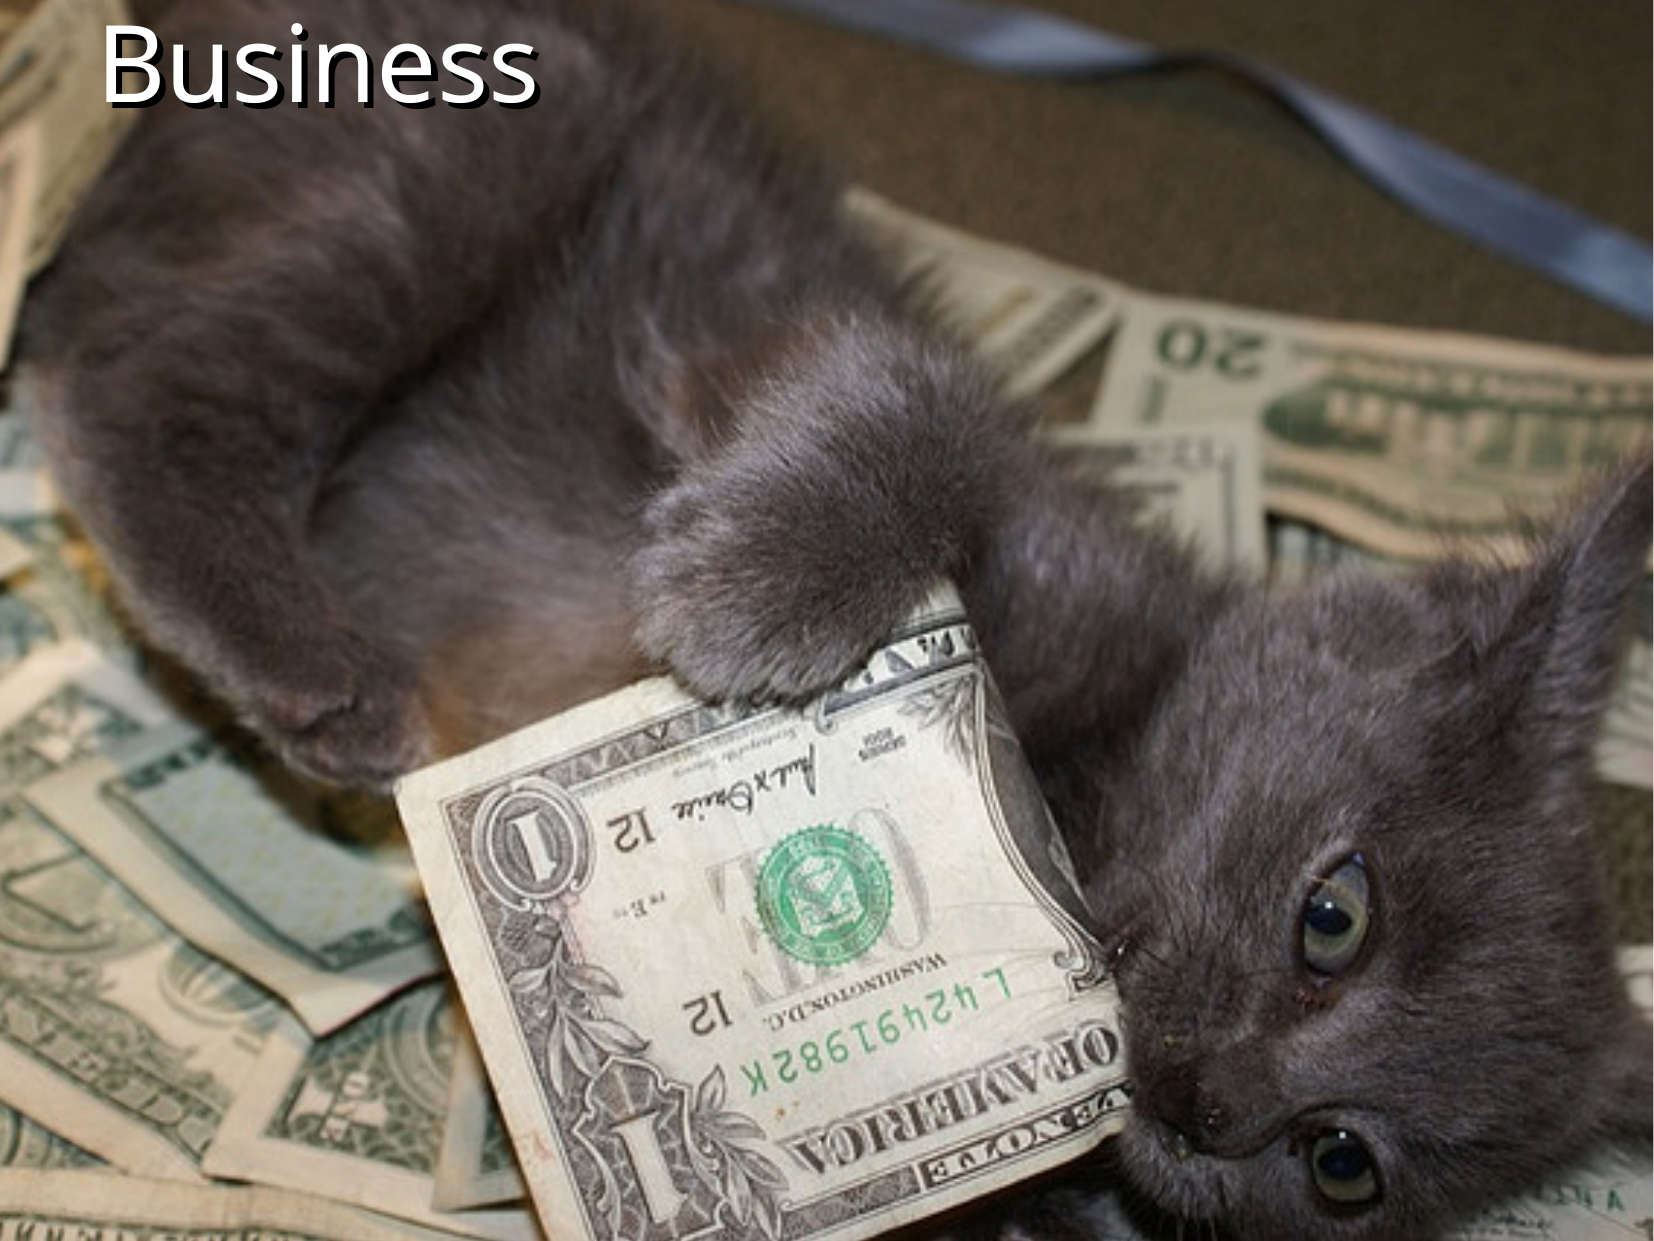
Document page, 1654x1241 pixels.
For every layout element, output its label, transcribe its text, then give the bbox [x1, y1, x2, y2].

picture [0, 0, 1654, 1241]
text_box Business [0, 0, 637, 124]
